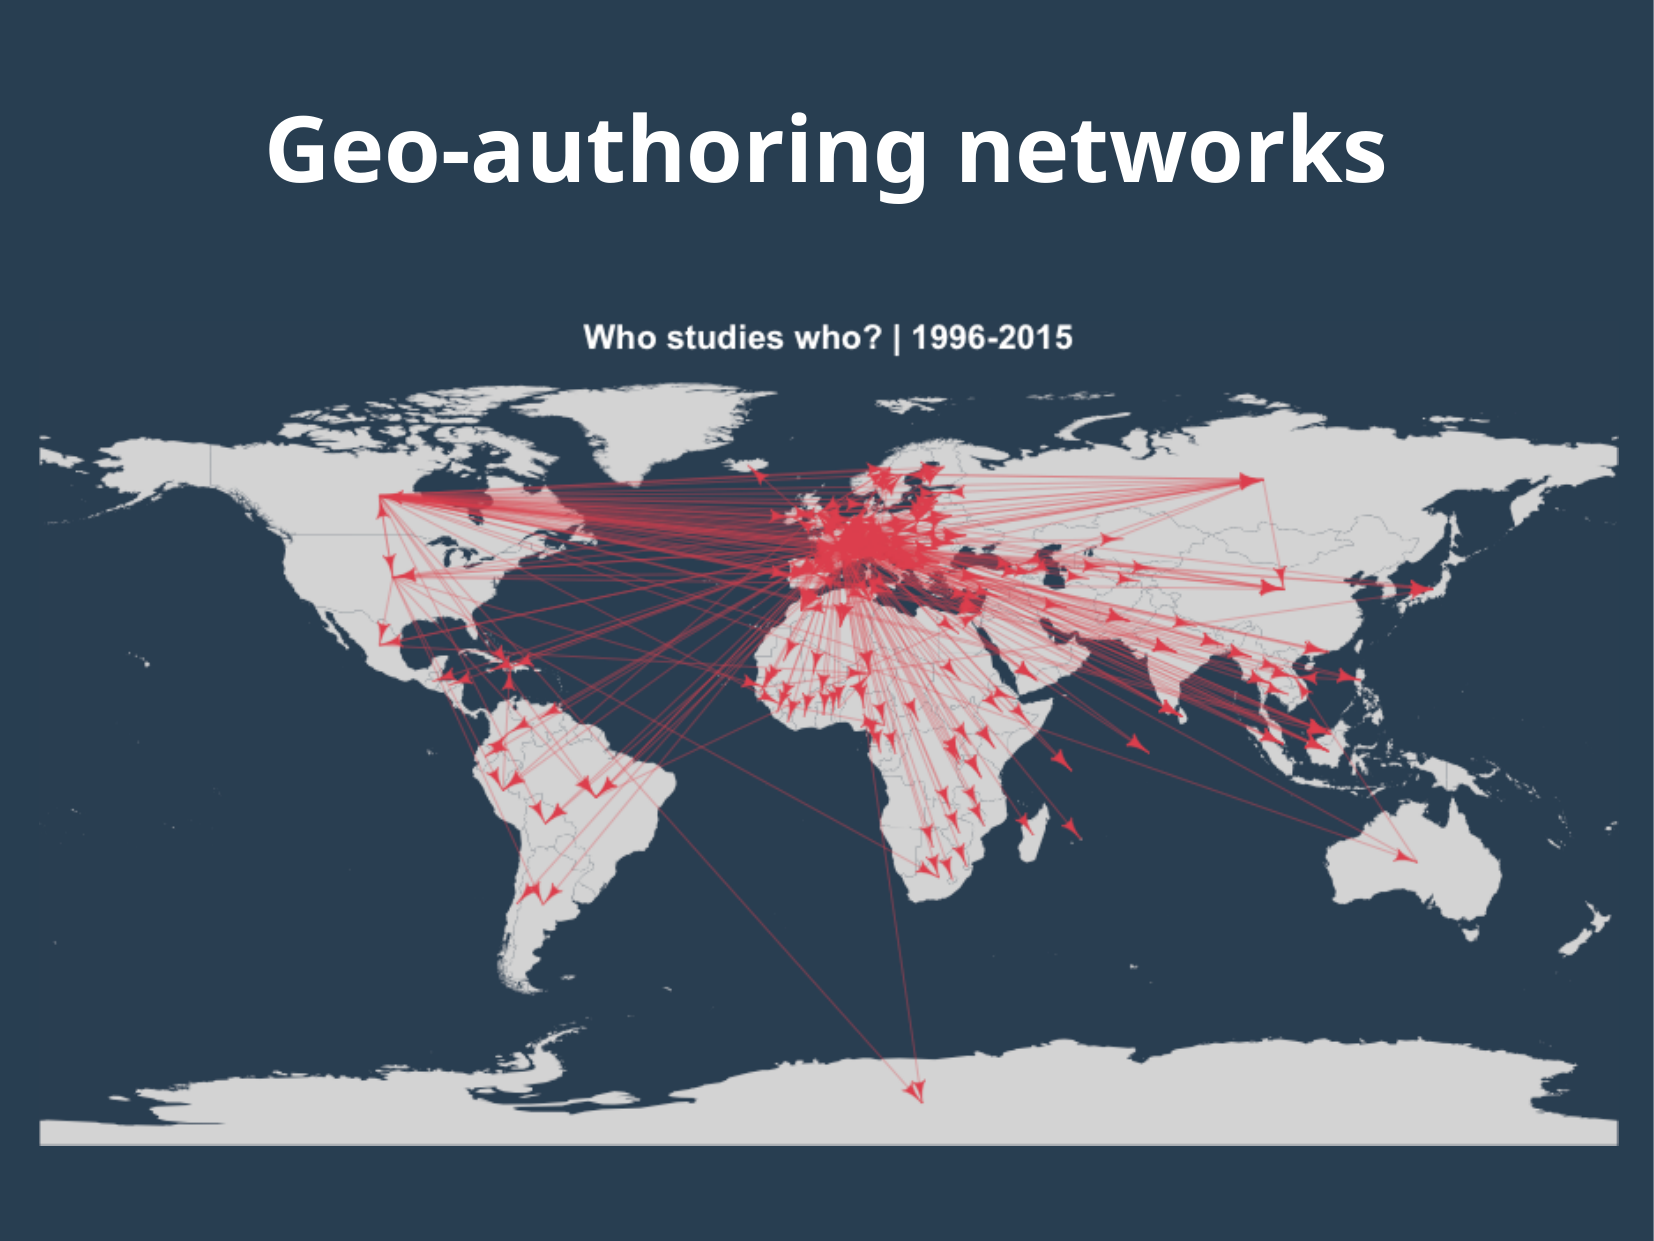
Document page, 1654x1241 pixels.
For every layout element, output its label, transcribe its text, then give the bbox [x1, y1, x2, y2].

text_box Geo-authoring networks [141, 83, 1512, 212]
picture [0, 0, 1654, 1241]
